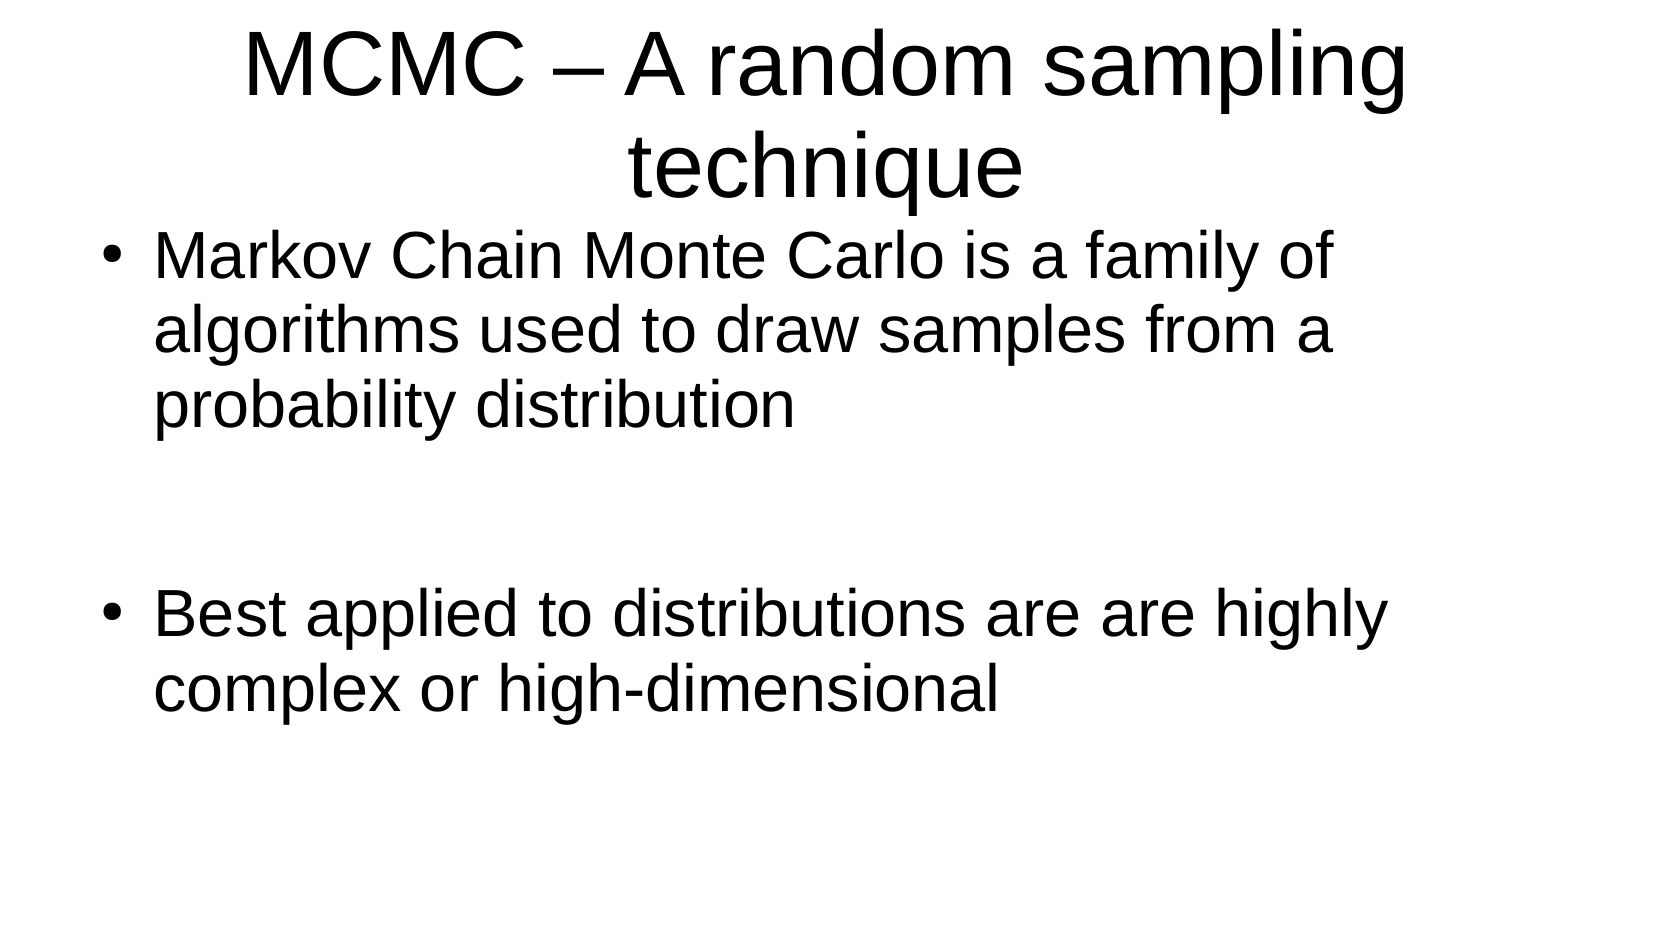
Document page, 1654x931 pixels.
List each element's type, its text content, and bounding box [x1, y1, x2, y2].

title MCMC – A random sampling technique [82, 12, 1571, 217]
list Markov Chain Monte Carlo is a family of algorithms used to draw samples from a probability distribution Best applied to distributions are are highly complex or high-dimensional [82, 217, 1571, 758]
